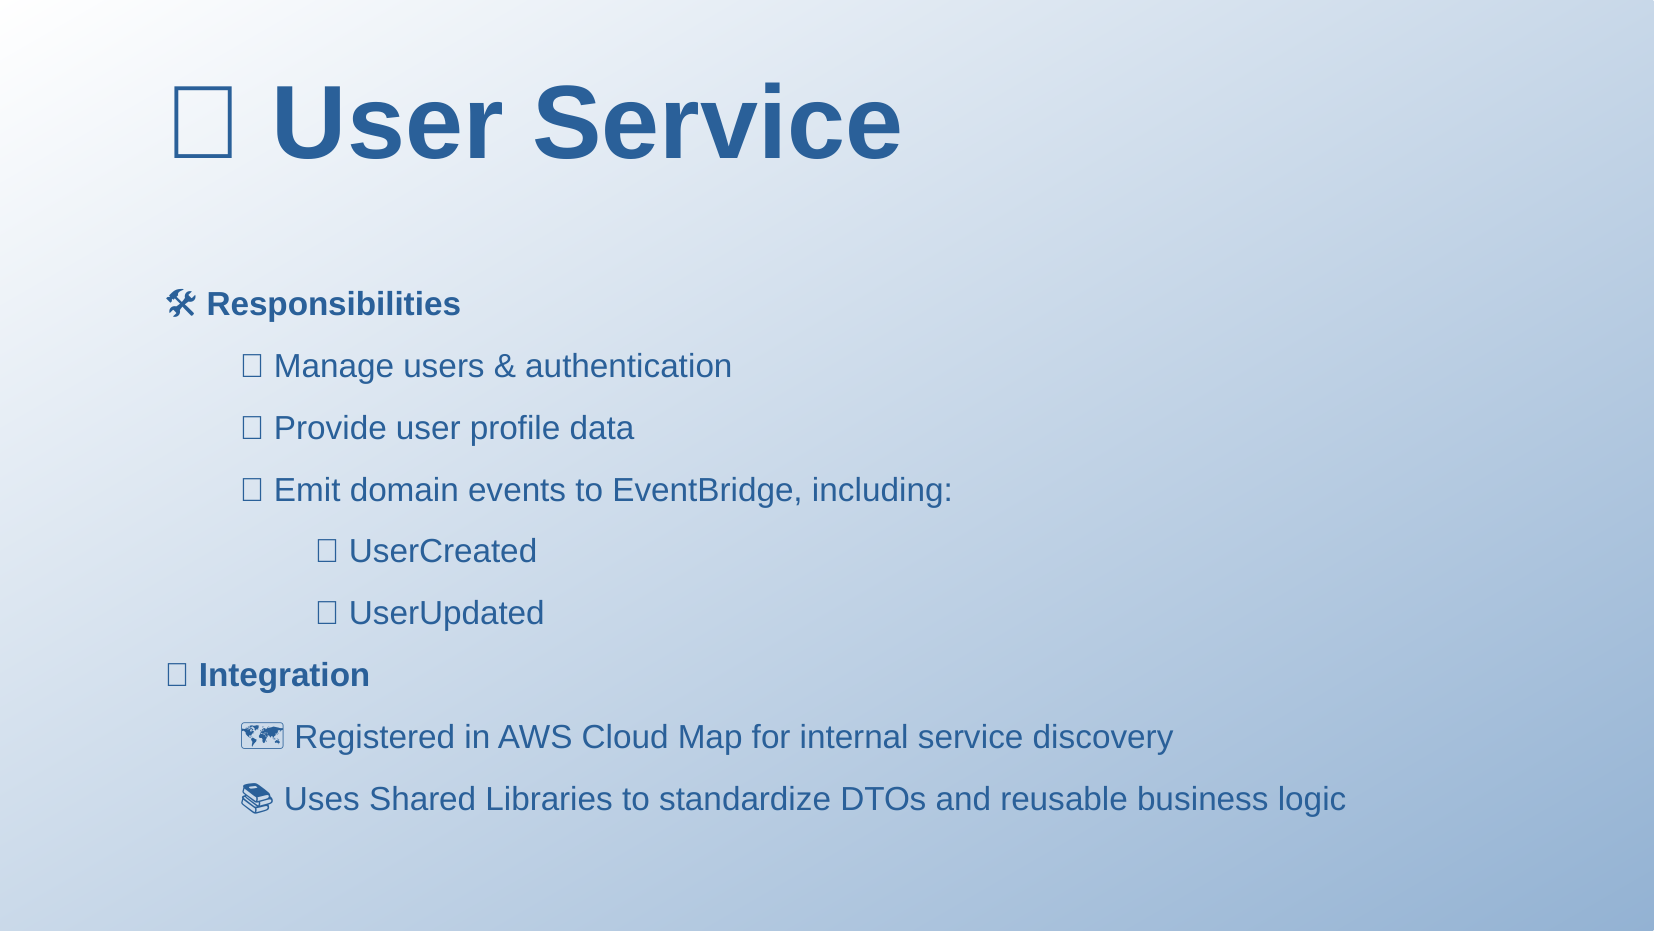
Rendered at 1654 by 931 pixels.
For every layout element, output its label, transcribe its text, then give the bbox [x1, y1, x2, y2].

text_box 👤 User Service [149, 57, 1613, 189]
text_box 🛠️ Responsibilities 🔐 Manage users & authentication 🧾 Provide user profile data 📡 Emit domain events to EventBridge, including: ✨ UserCreated 🔄 UserUpdated 🔗 Integration 🗺️ Registered in AWS Cloud Map for internal service discovery 📚 Uses Shared Libraries to standardize DTOs and reusable business logic [149, 278, 1463, 924]
